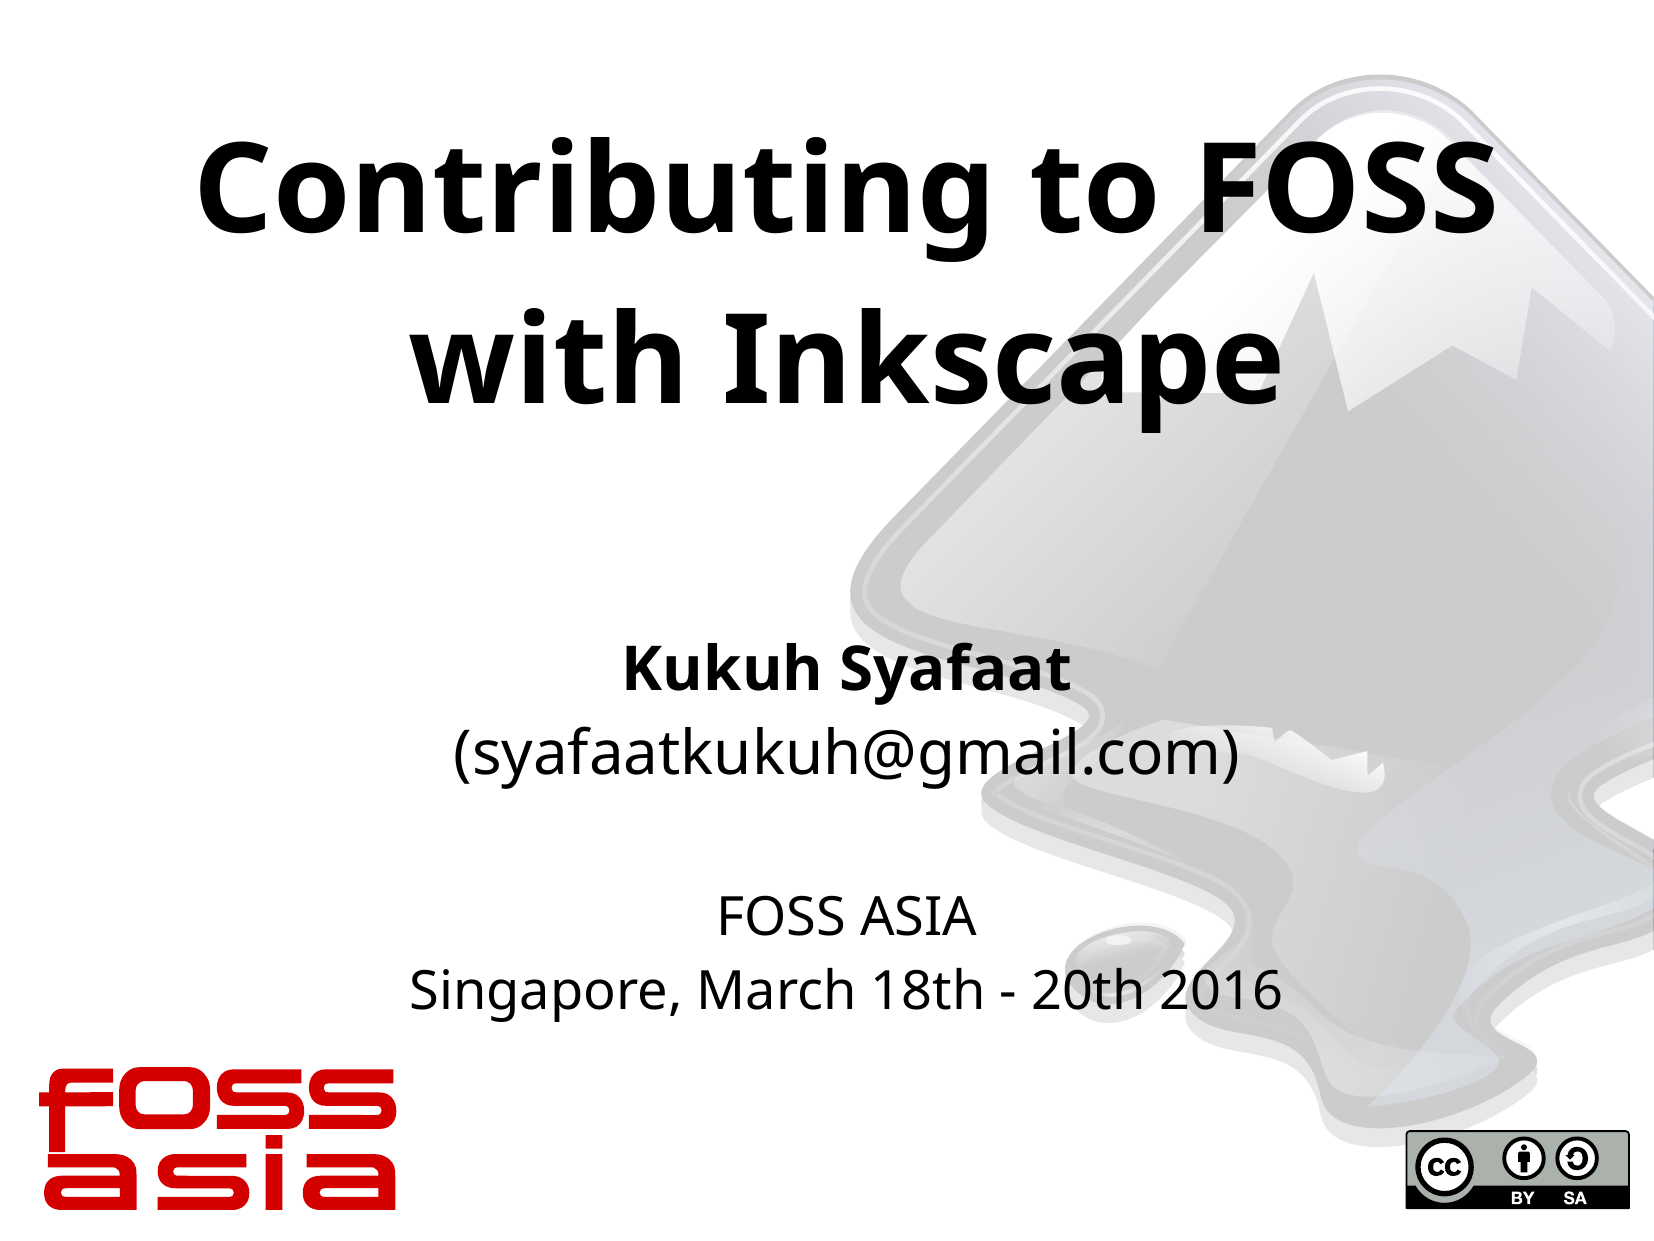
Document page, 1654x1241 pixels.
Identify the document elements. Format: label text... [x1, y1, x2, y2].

picture [1405, 1130, 1630, 1210]
title Contributing to FOSS with Inkscape [135, 117, 1560, 422]
text_box [0, 0, 1654, 1241]
picture [35, 1060, 402, 1217]
title Kukuh Syafaat (syafaatkukuh@gmail.com) FOSS ASIA Singapore, March 18th - 20th 2016 [135, 645, 1560, 1005]
